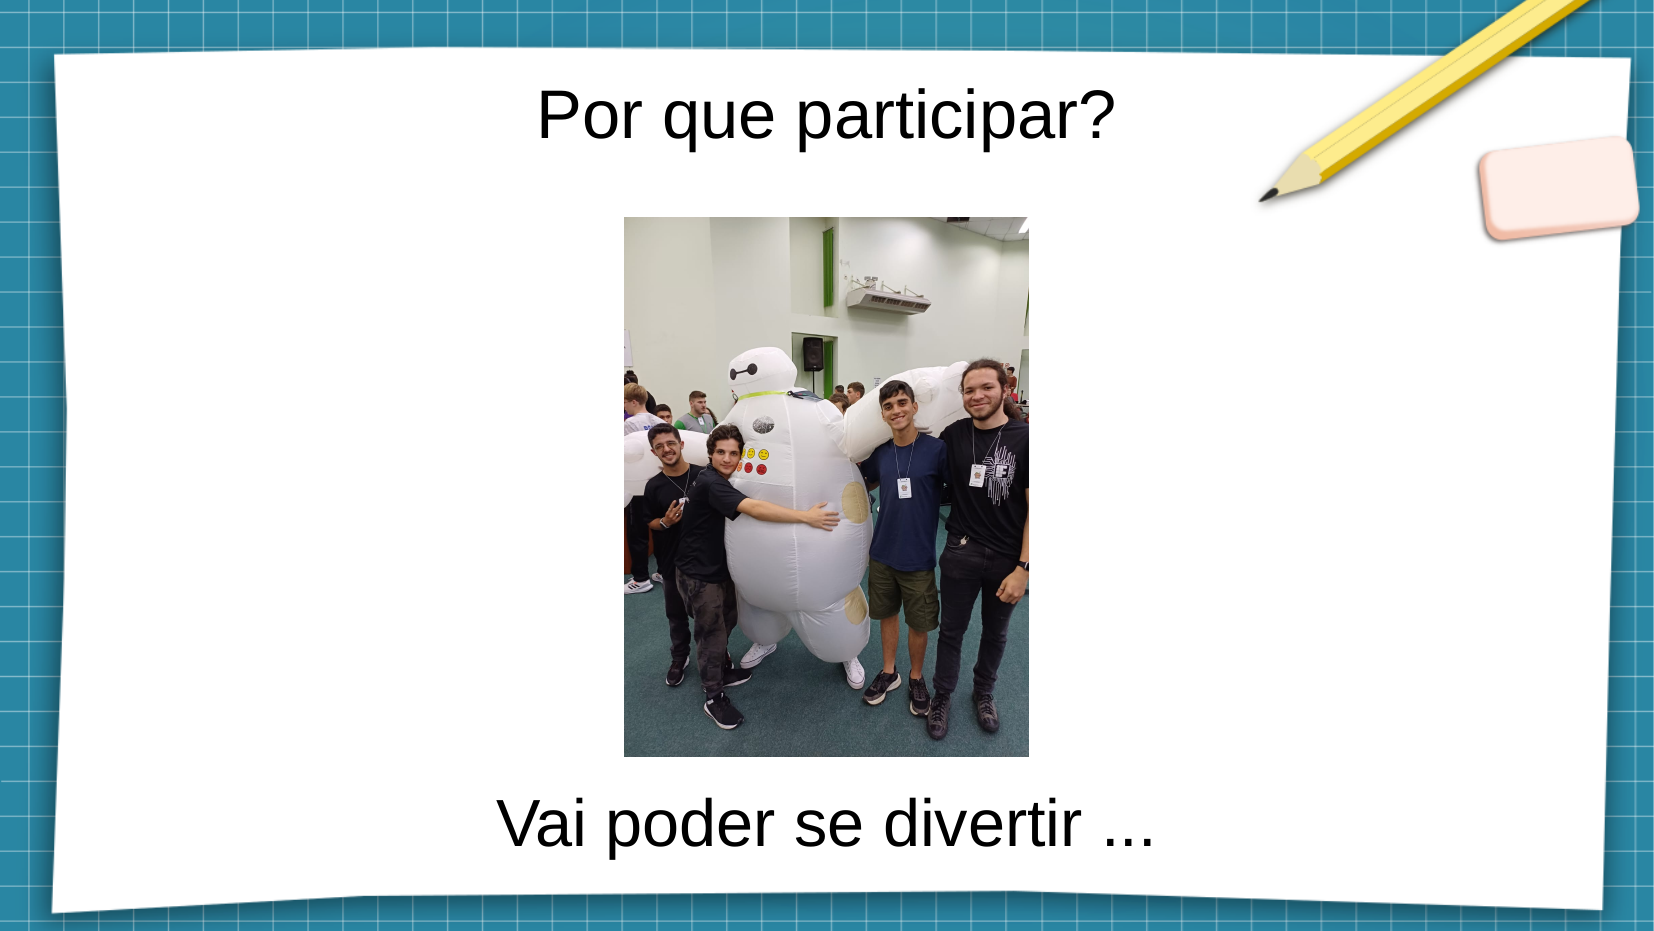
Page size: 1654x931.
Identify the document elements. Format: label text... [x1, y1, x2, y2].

title Por que participar? [82, 37, 1571, 113]
picture [0, 0, 1654, 931]
subtitle Vai poder se divertir ... [82, 113, 1571, 862]
